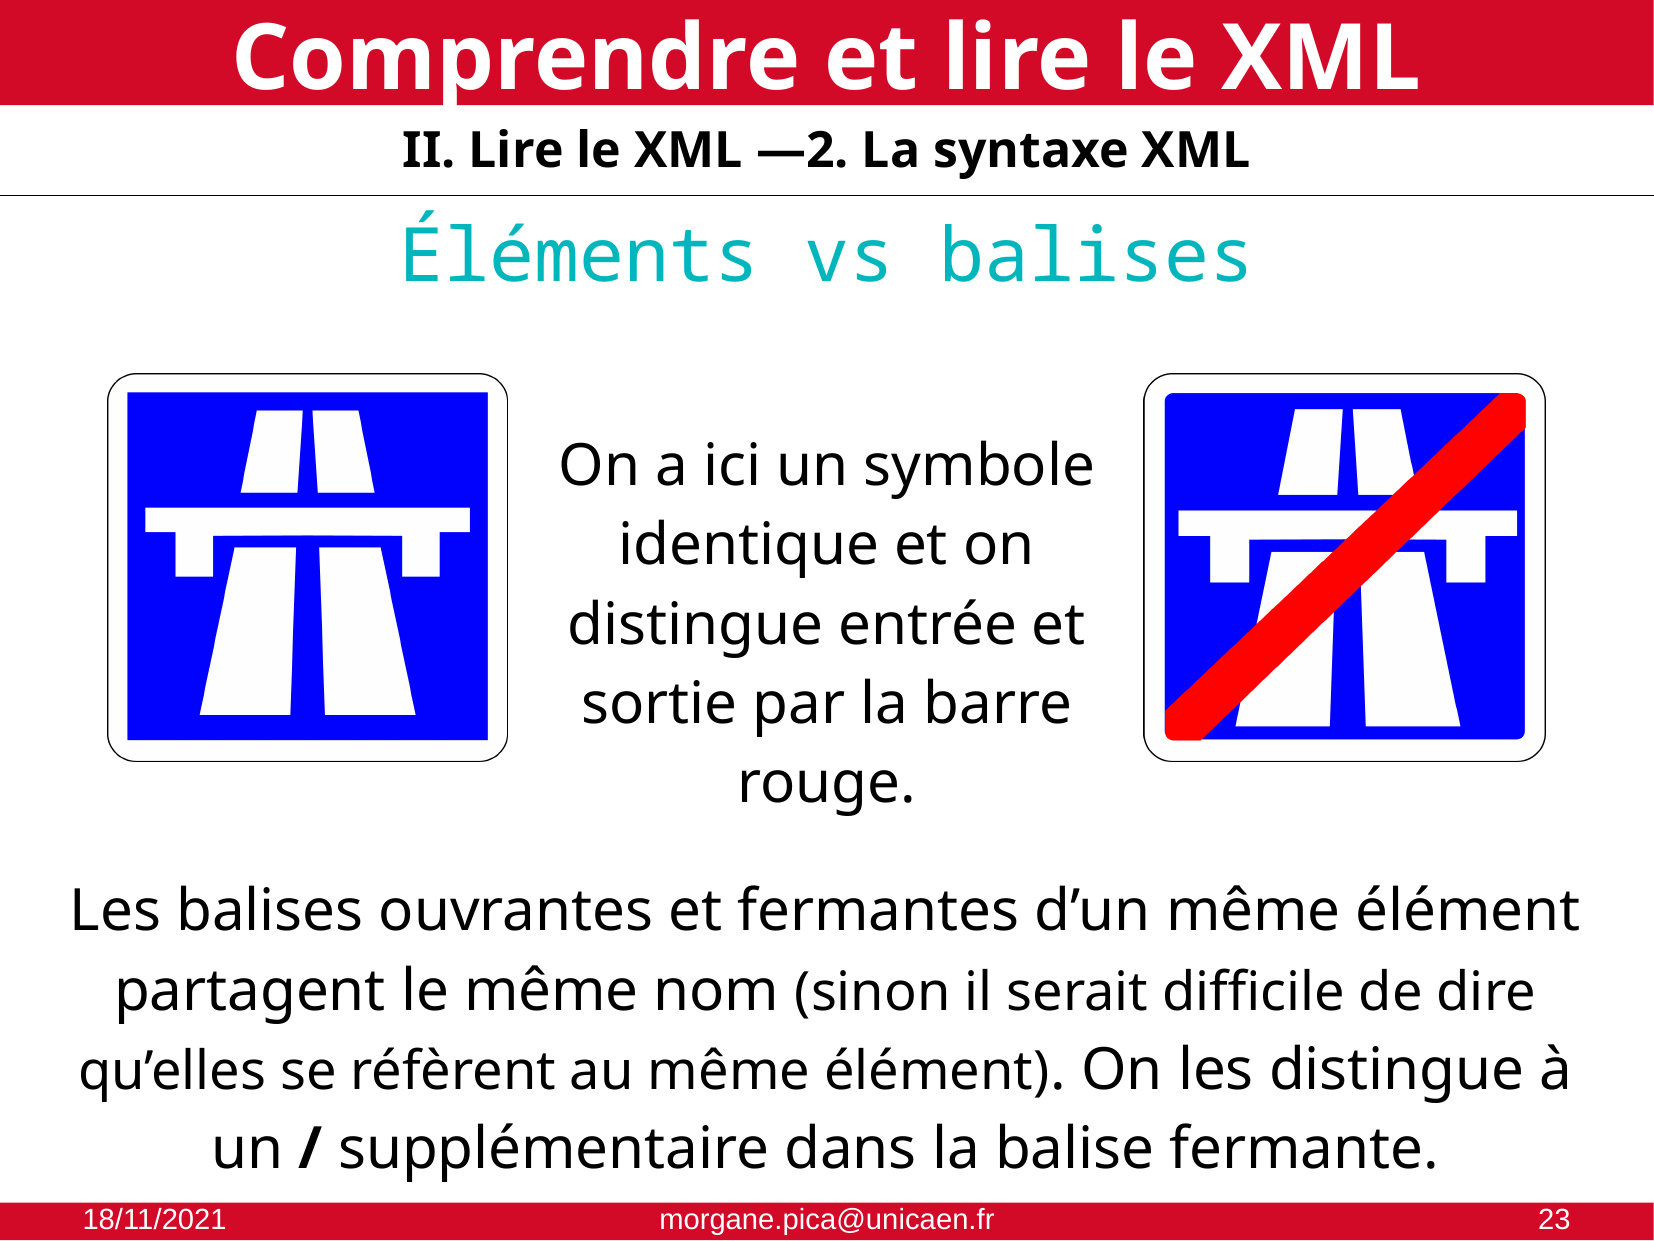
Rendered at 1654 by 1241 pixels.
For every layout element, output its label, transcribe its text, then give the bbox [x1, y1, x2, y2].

picture [1143, 373, 1546, 762]
title Comprendre et lire le XML [0, 0, 1654, 106]
text_box On a ici un symbole identique et on distingue entrée et sortie par la barre rouge. [532, 416, 1122, 758]
text_box Les balises ouvrantes et fermantes d’un même élément partagent le même nom (sinon il serait difficile de dire qu’elles se réfèrent au même élément). On les distingue à un / supplémentaire dans la balise fermante. [38, 861, 1612, 1137]
picture [107, 373, 508, 762]
title II. Lire le XML —2. La syntaxe XML [0, 106, 1654, 191]
text_box Éléments vs balises [161, 193, 1493, 284]
